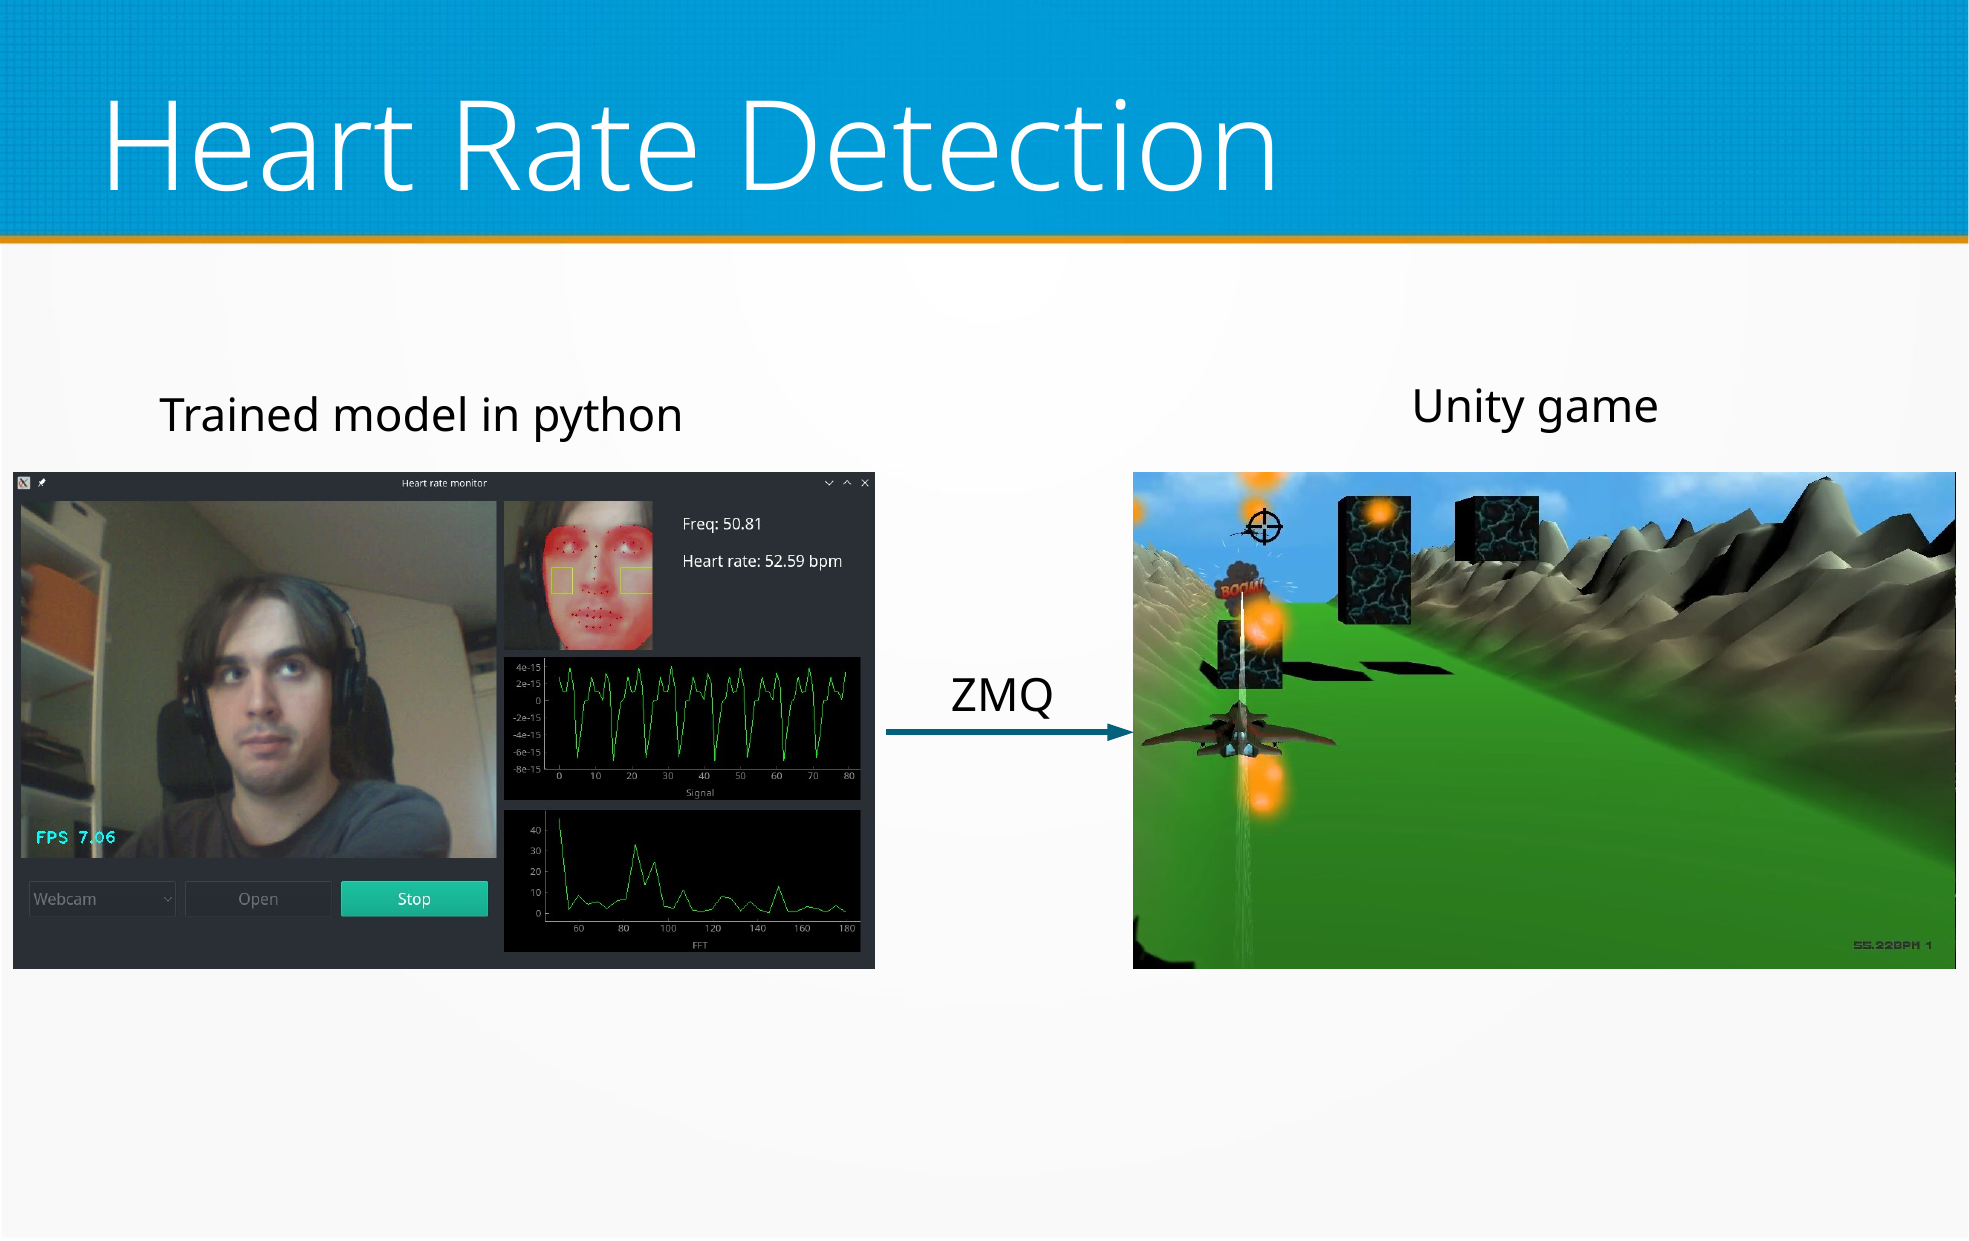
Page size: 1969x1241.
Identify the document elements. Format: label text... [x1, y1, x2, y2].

text_box ZMQ [944, 661, 1111, 727]
picture [0, 233, 1969, 1241]
text_box Trained model in python [153, 354, 875, 473]
title Heart Rate Detection [98, 19, 1870, 227]
text_box Unity game [1405, 371, 1749, 438]
